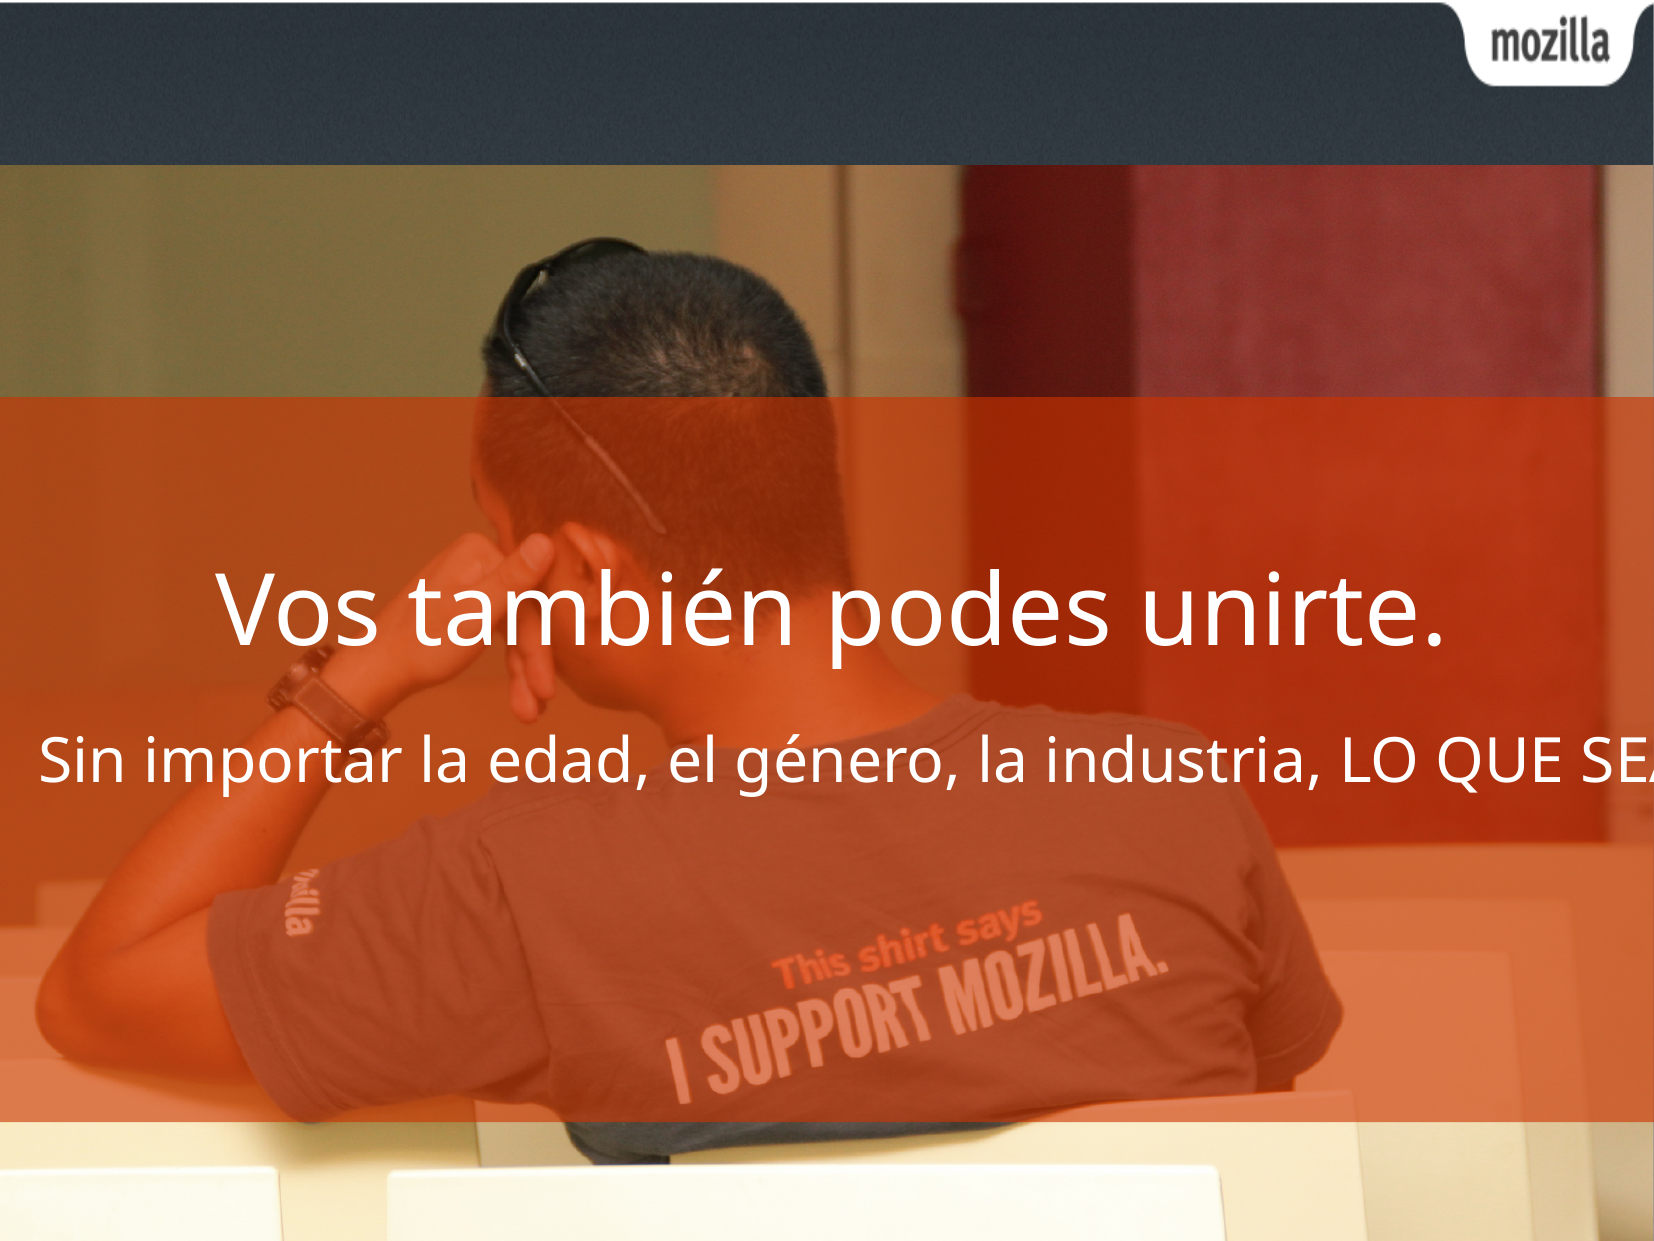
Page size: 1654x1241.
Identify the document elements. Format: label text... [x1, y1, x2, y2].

text_box Vos también podes unirte. [200, 531, 1477, 708]
picture [0, 0, 1654, 397]
text_box Sin importar la edad, el género, la industria, LO QUE SEA! [23, 708, 1654, 1089]
picture [0, 1123, 1654, 1241]
text_box [0, 397, 1654, 1123]
